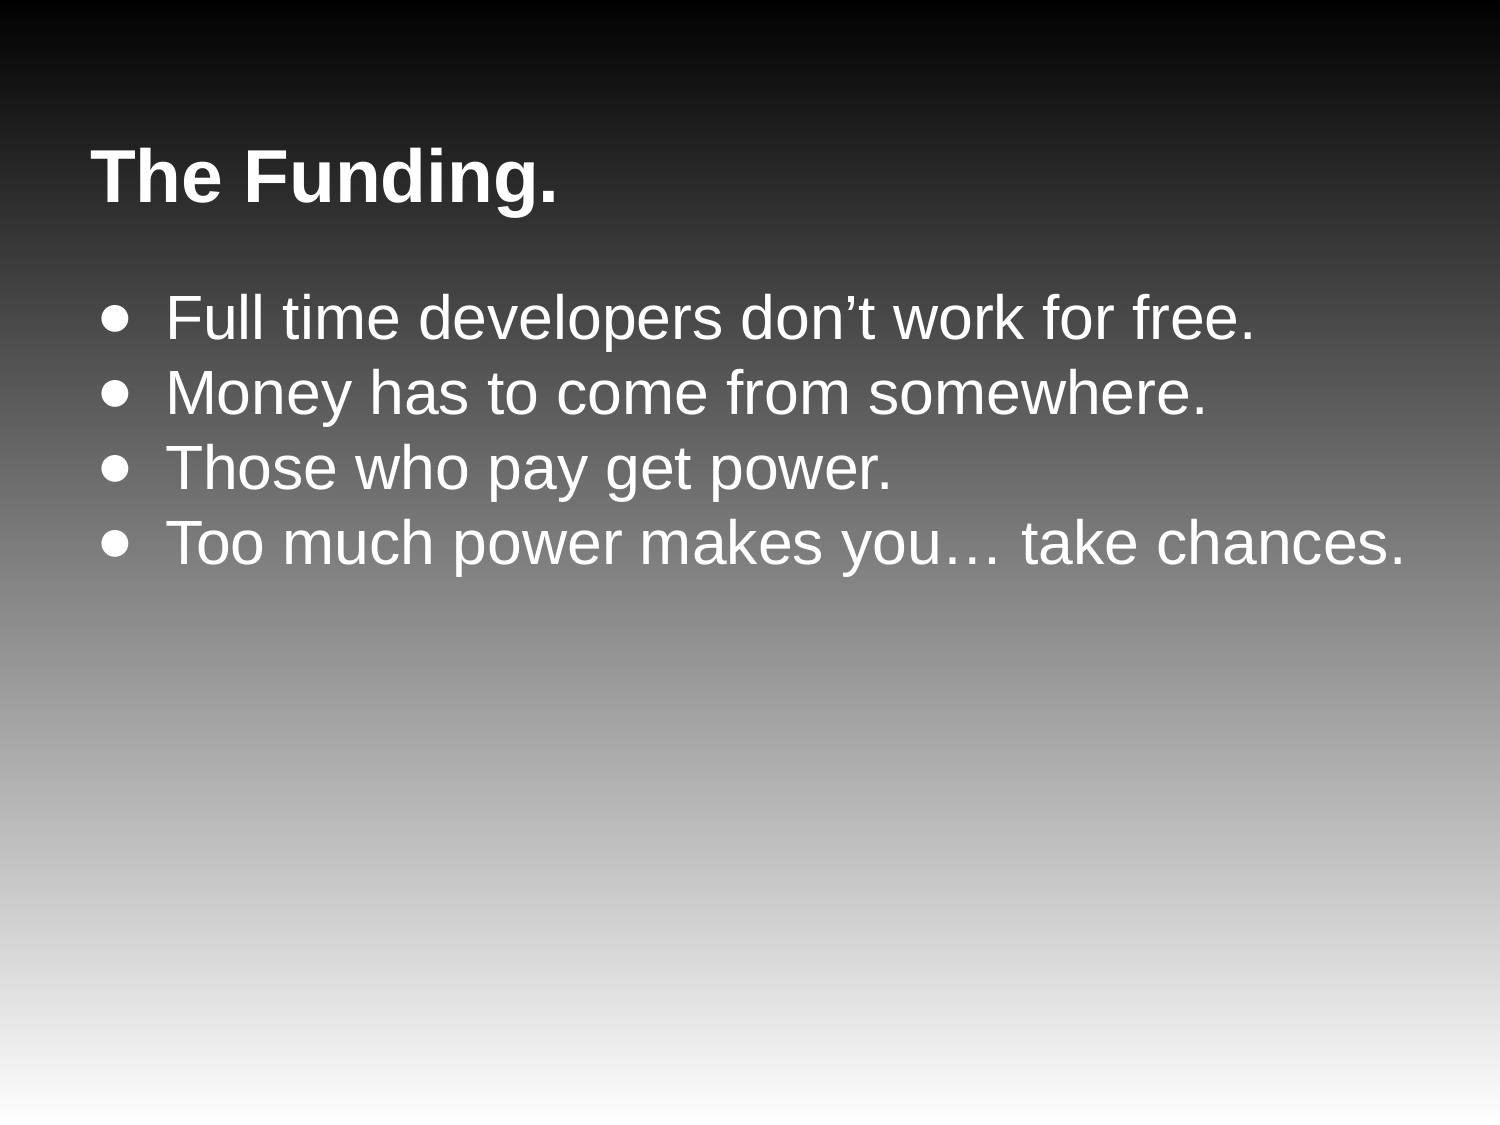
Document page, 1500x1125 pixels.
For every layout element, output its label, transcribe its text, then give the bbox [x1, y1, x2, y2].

list Full time developers don’t work for free. Money has to come from somewhere. Those who pay get power. Too much power makes you… take chances. [75, 262, 1425, 1078]
title The Funding. [75, 45, 1425, 233]
